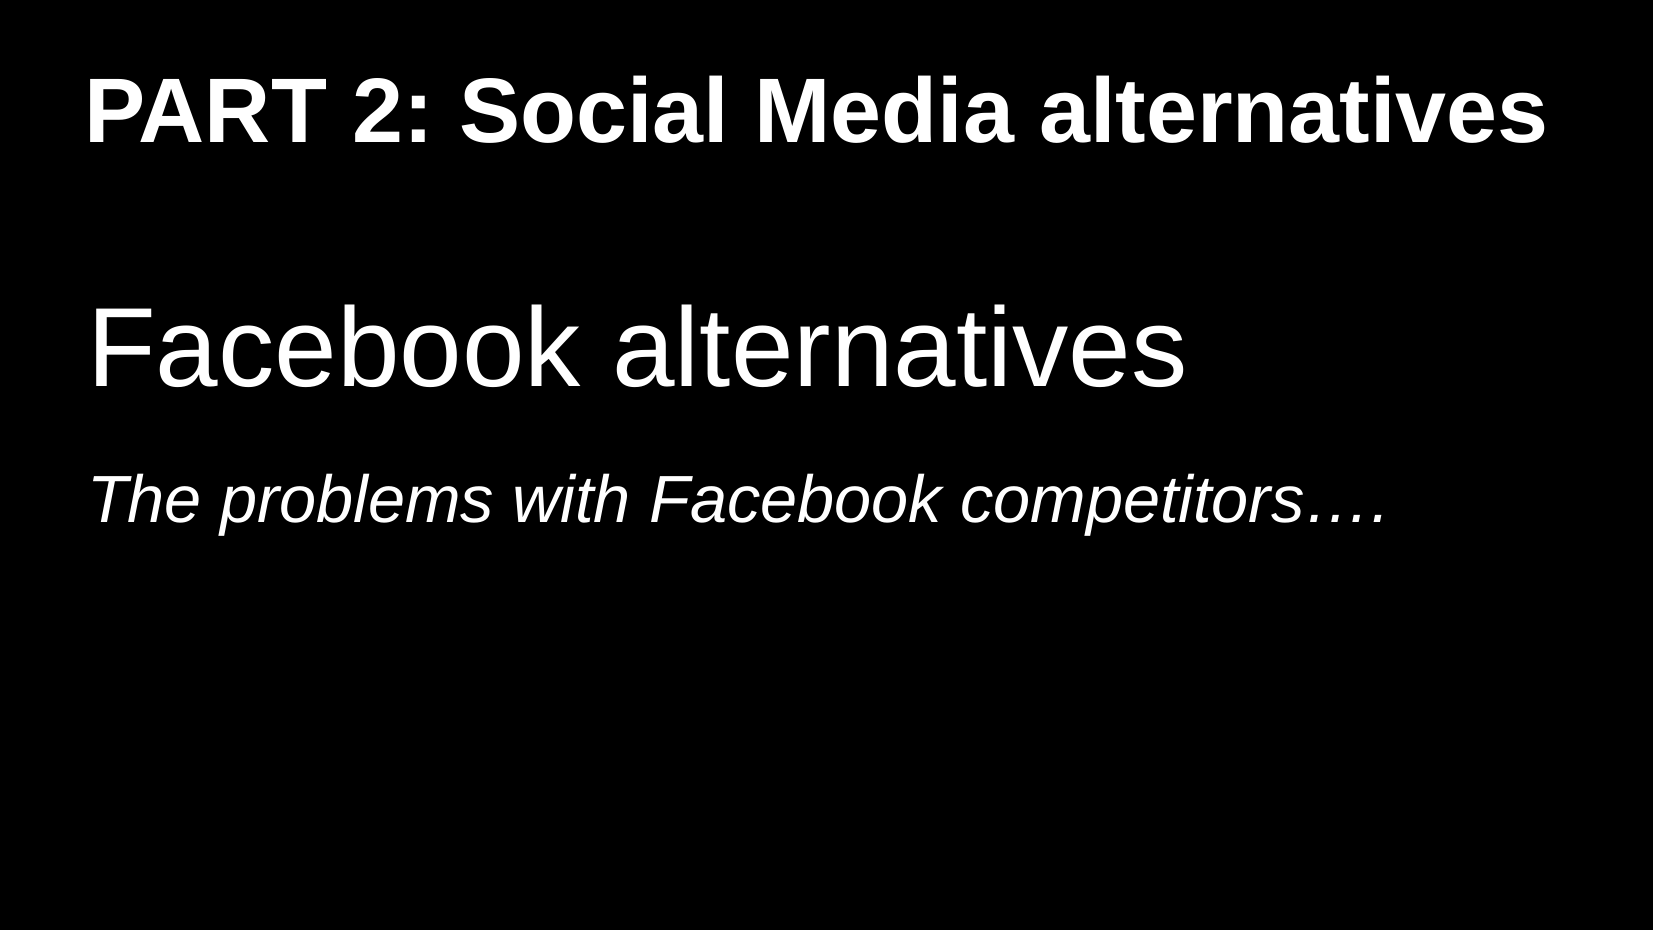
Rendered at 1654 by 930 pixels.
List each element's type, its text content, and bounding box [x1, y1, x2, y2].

title PART 2: Social Media alternatives [84, 56, 1561, 166]
list The problems with Facebook competitors…. [87, 462, 1573, 852]
list Facebook alternatives [87, 285, 1573, 447]
